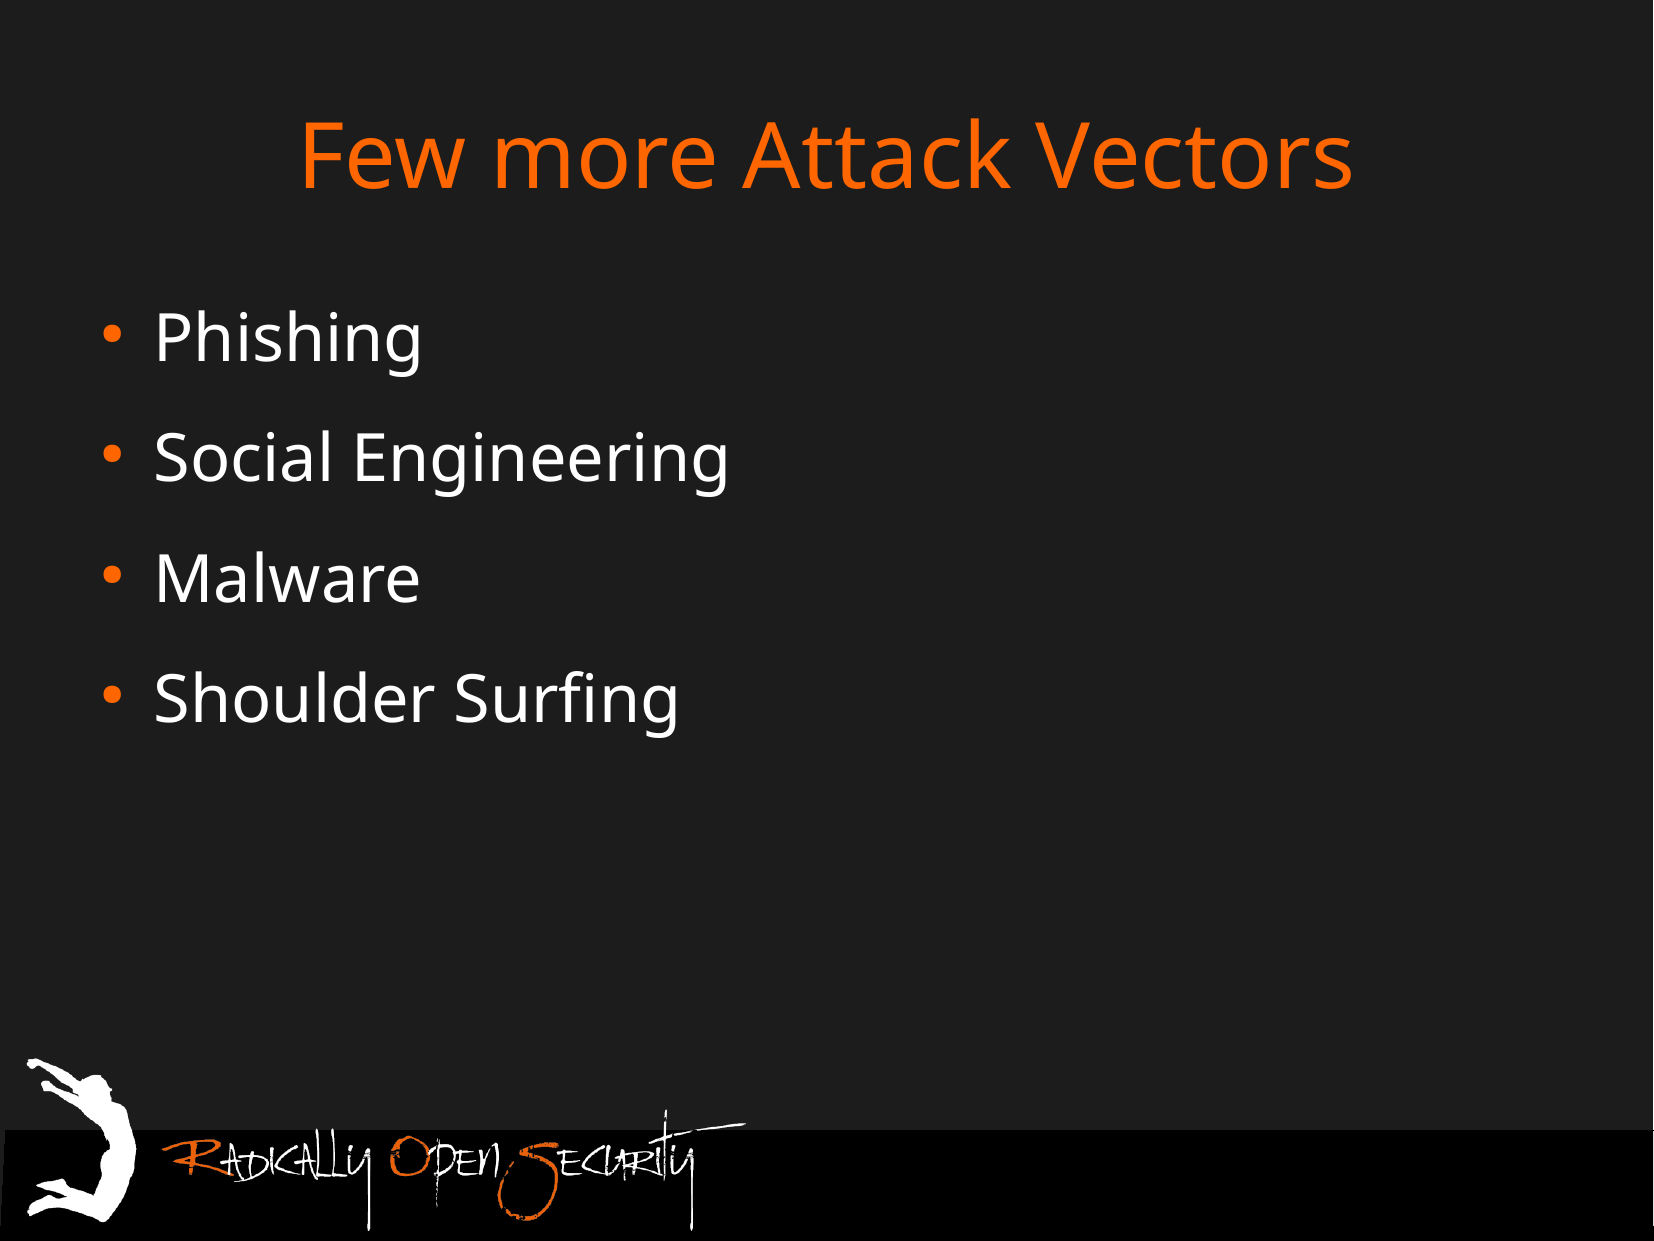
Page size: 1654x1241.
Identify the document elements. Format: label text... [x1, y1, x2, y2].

list Phishing Social Engineering Malware Shoulder Surfing [82, 290, 1571, 1010]
title Few more Attack Vectors [82, 49, 1571, 257]
picture [0, 1022, 778, 1241]
